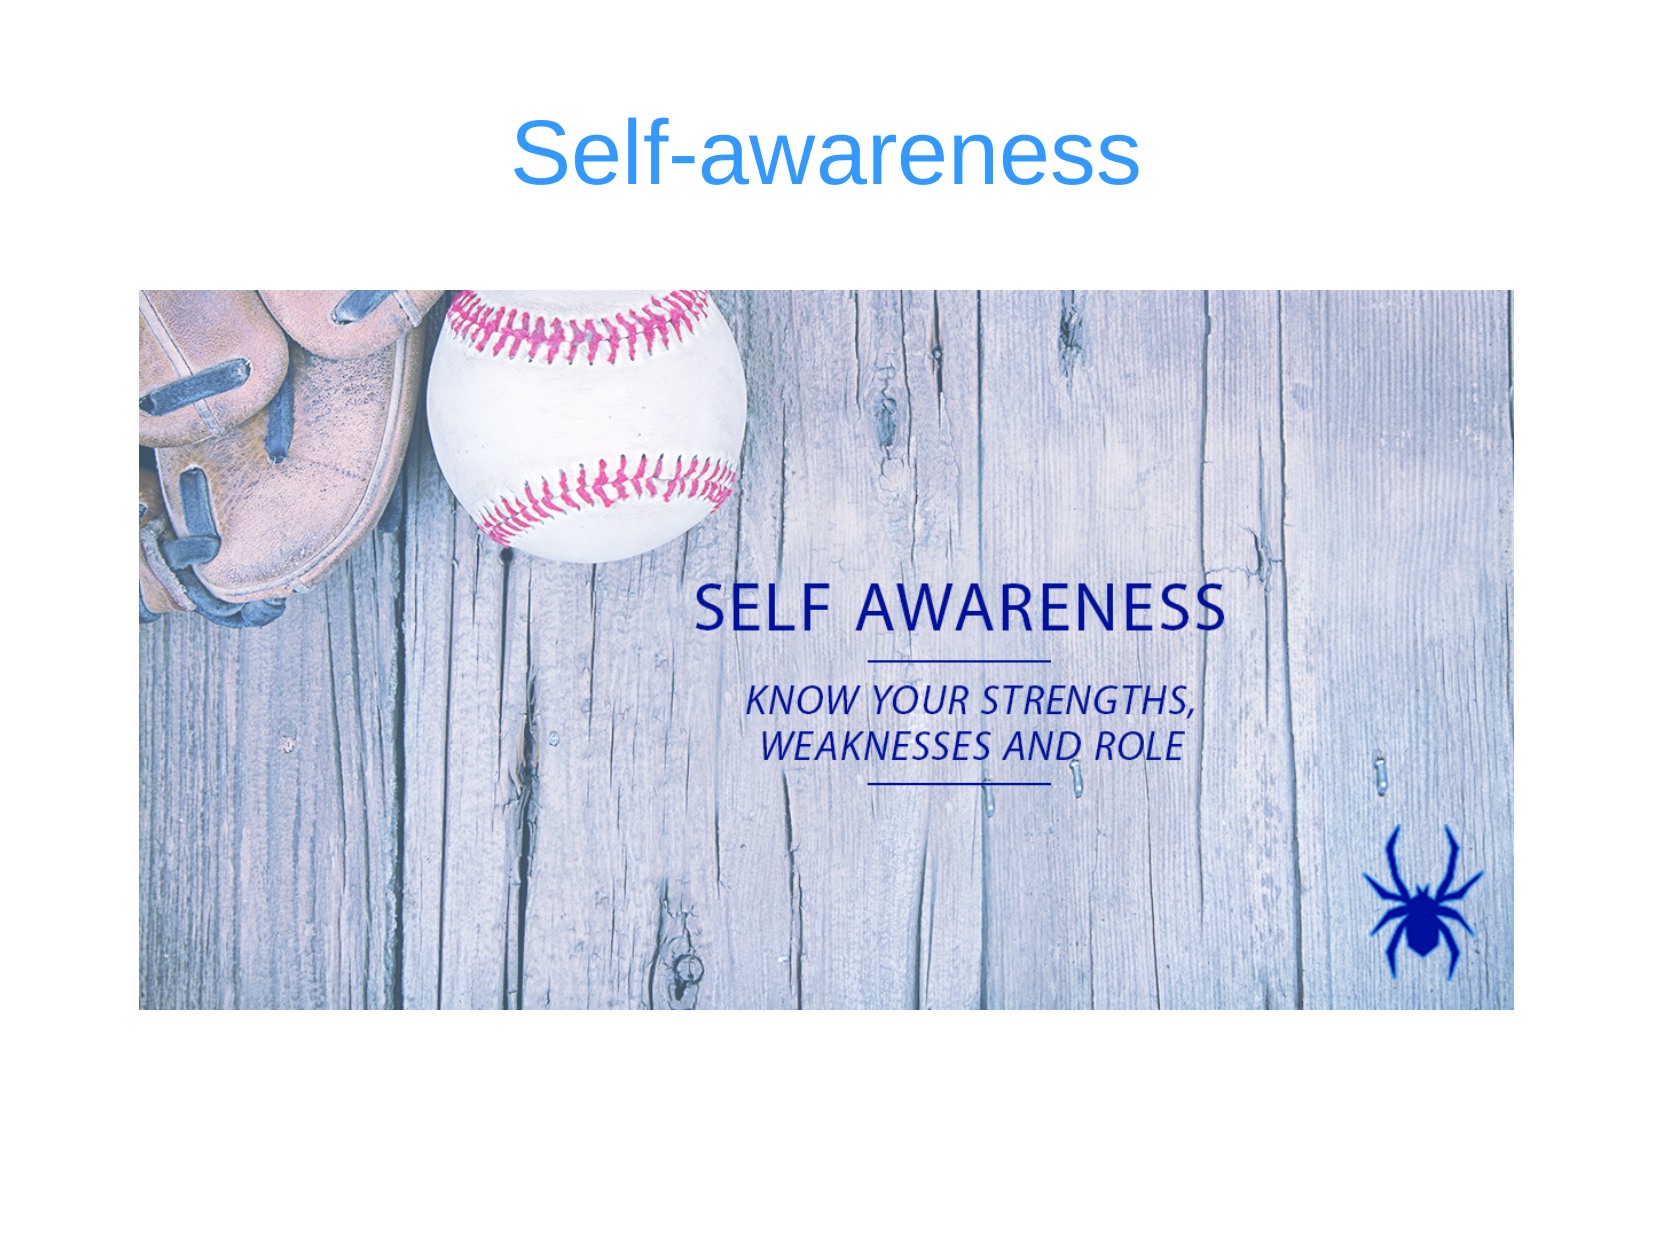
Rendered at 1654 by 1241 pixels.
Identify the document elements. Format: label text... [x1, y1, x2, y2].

picture [139, 290, 1514, 1010]
title Self-awareness [82, 49, 1571, 257]
